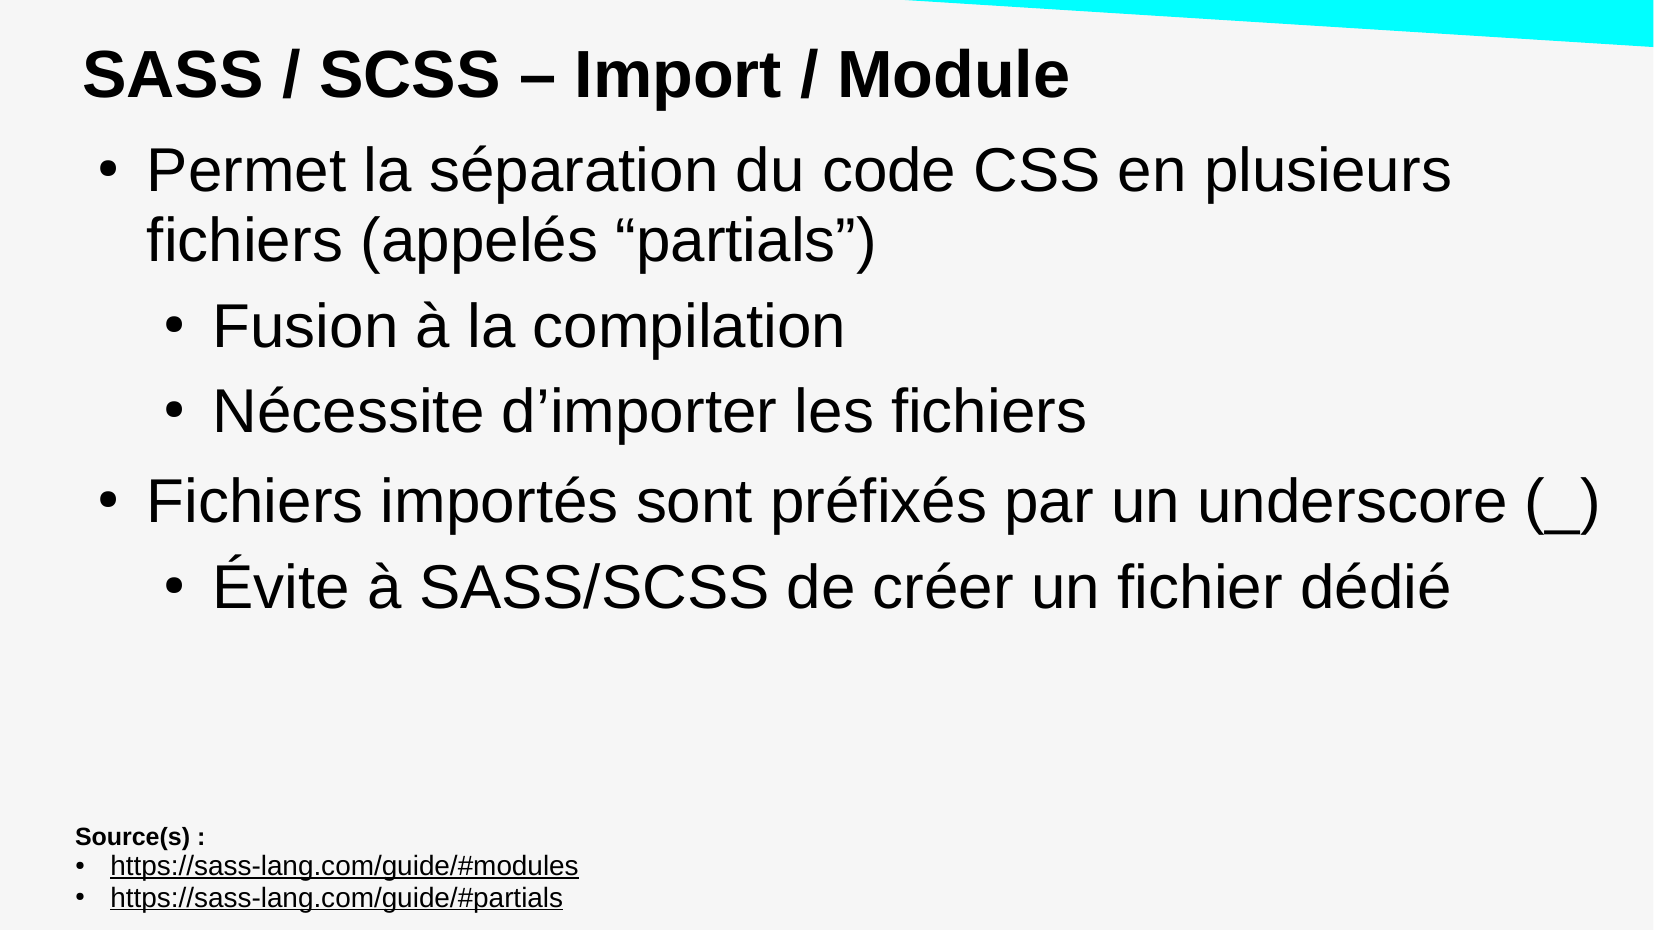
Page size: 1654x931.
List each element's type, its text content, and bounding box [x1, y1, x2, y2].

list Permet la séparation du code CSS en plusieurs fichiers (appelés “partials”) Fusion à la compilation Nécessite d’importer les fichiers Fichiers importés sont préfixés par un underscore (_) Évite à SASS/SCSS de créer un fichier dédié [80, 135, 1620, 680]
text_box [904, 0, 1654, 48]
text_box Source(s) : https://sass-lang.com/guide/#modules https://sass-lang.com/guide/#partials [60, 815, 1546, 929]
title SASS / SCSS – Import / Module [82, 37, 1571, 114]
